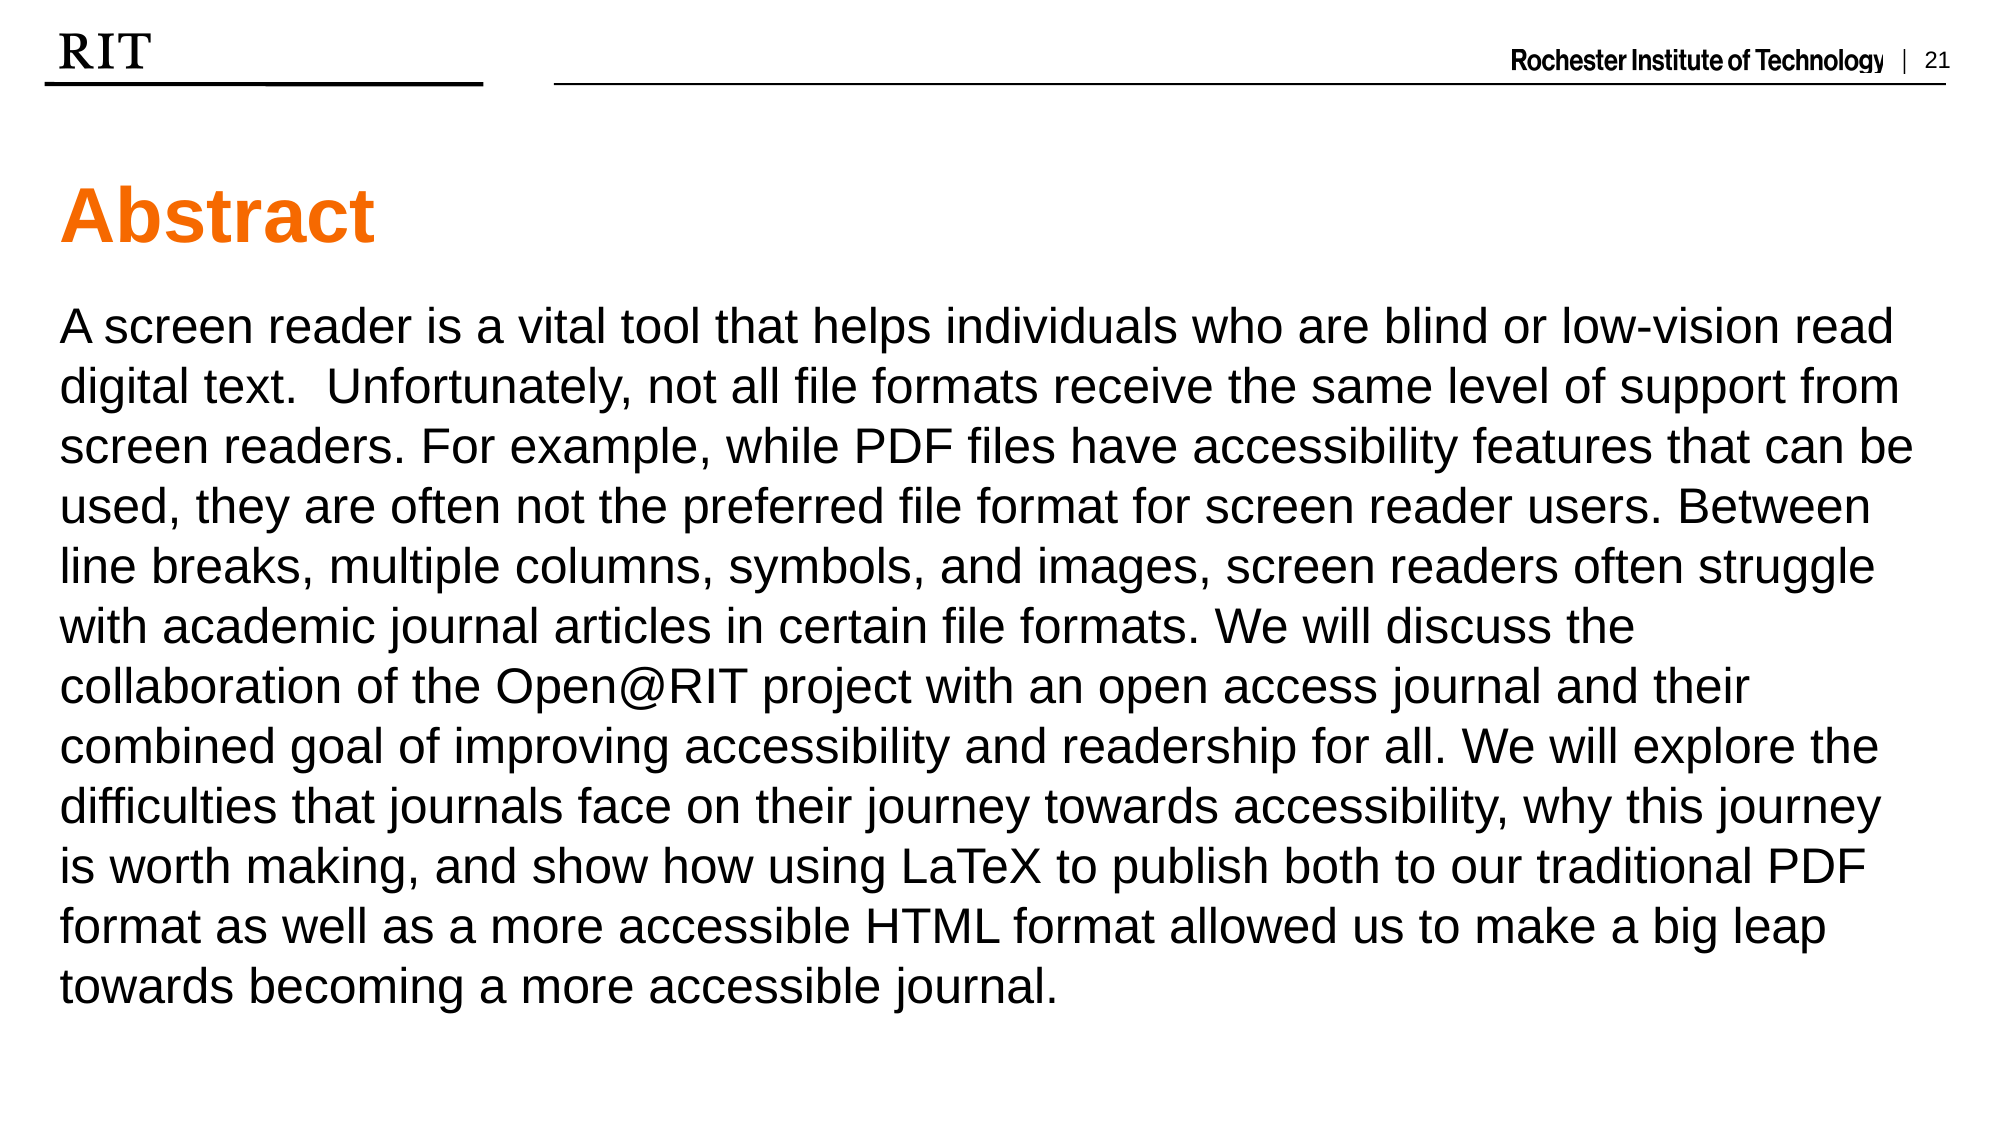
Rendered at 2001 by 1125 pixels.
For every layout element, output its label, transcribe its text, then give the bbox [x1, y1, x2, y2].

picture [58, 32, 151, 69]
picture [1512, 49, 1883, 73]
list A screen reader is a vital tool that helps individuals who are blind or low-vision read digital text. Unfortunately, not all file formats receive the same level of support from screen readers. For example, while PDF files have accessibility features that can be used, they are often not the preferred file format for screen reader users. Between line breaks, multiple columns, symbols, and images, screen readers often struggle with academic journal articles in certain file formats. We will discuss the collaboration of the Open@RIT project with an open access journal and their combined goal of improving accessibility and readership for all. We will explore the difficulties that journals face on their journey towards accessibility, why this journey is worth making, and show how using LaTeX to publish both to our traditional PDF format as well as a more accessible HTML format allowed us to make a big leap towards becoming a more accessible journal. [44, 286, 1946, 1030]
list Abstract [44, 157, 1946, 272]
